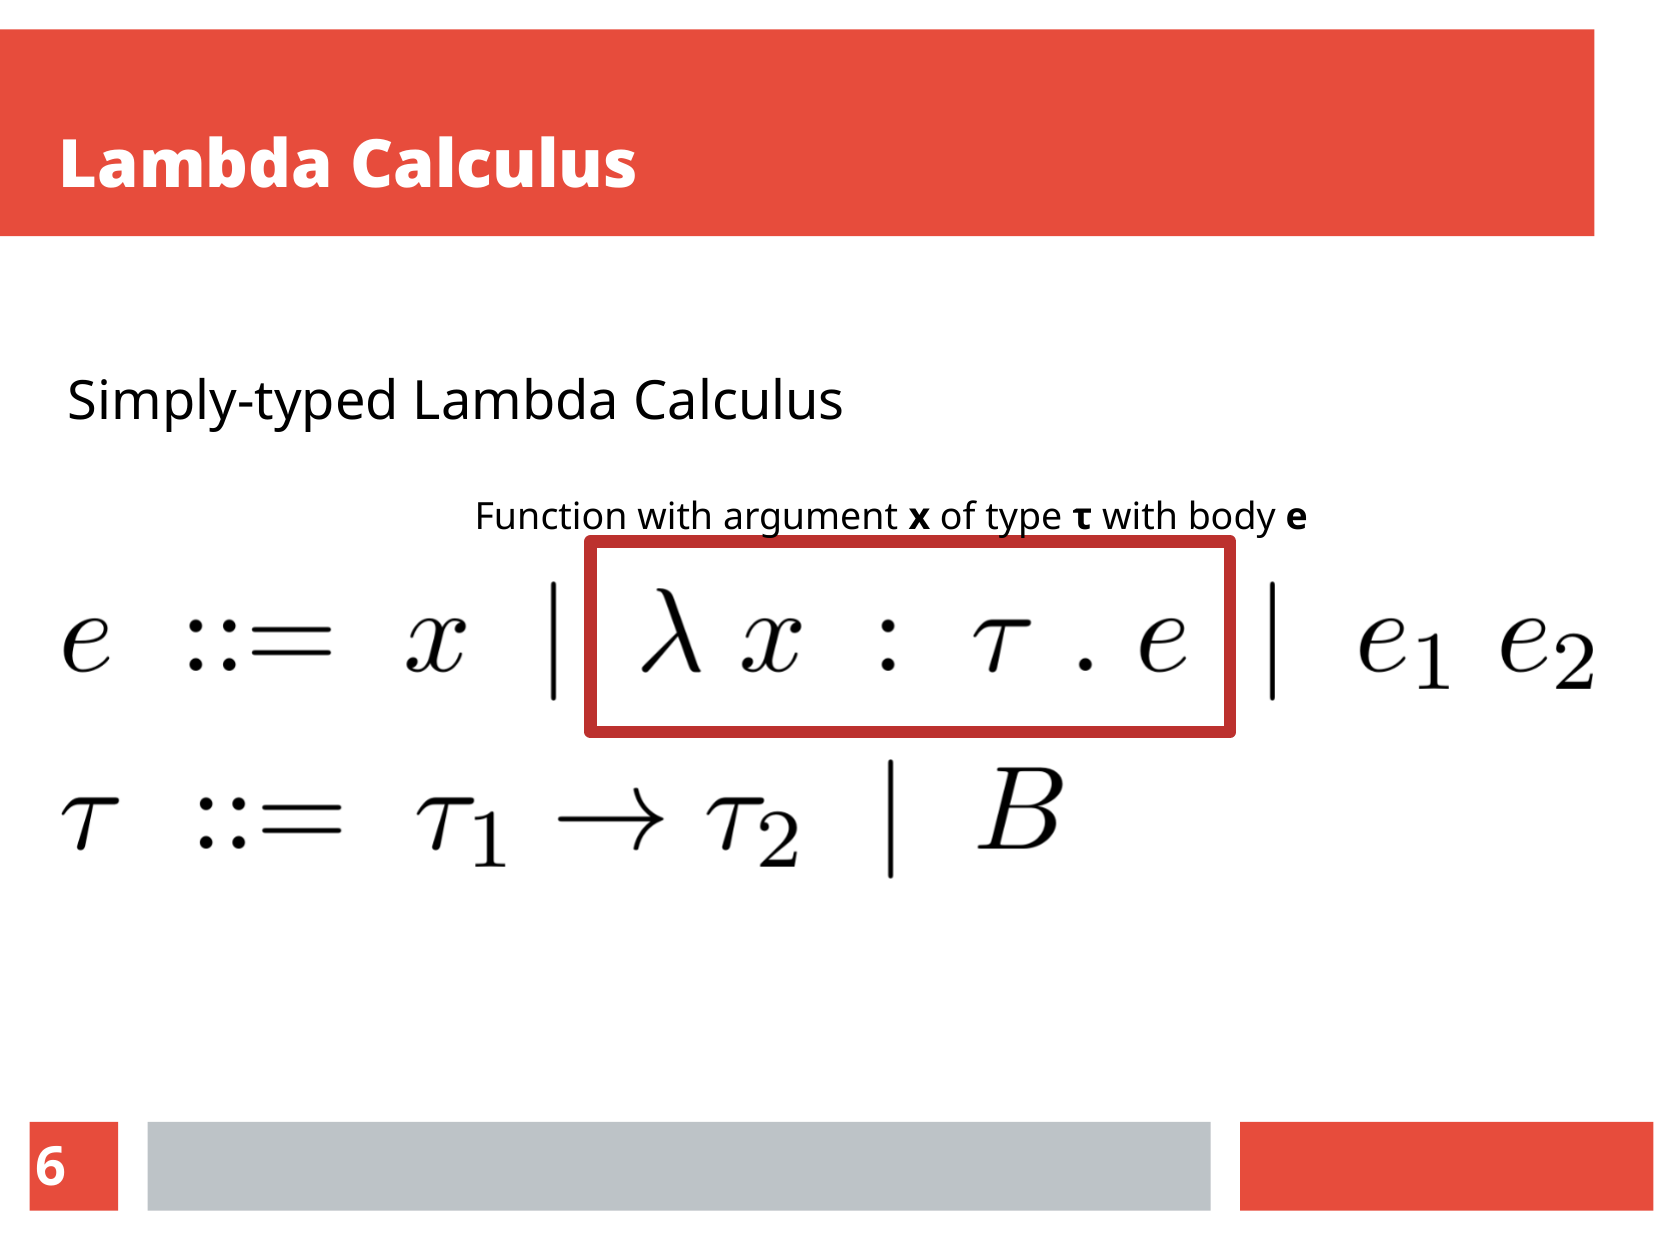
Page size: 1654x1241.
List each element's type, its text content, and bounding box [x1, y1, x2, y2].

title Lambda Calculus [59, 58, 1595, 207]
picture [597, 548, 1224, 726]
text_box 6 [20, 1119, 254, 1210]
text_box Simply-typed Lambda Calculus [53, 354, 923, 433]
picture [0, 522, 1654, 939]
text_box Function with argument x of type τ with body e [459, 481, 1387, 541]
